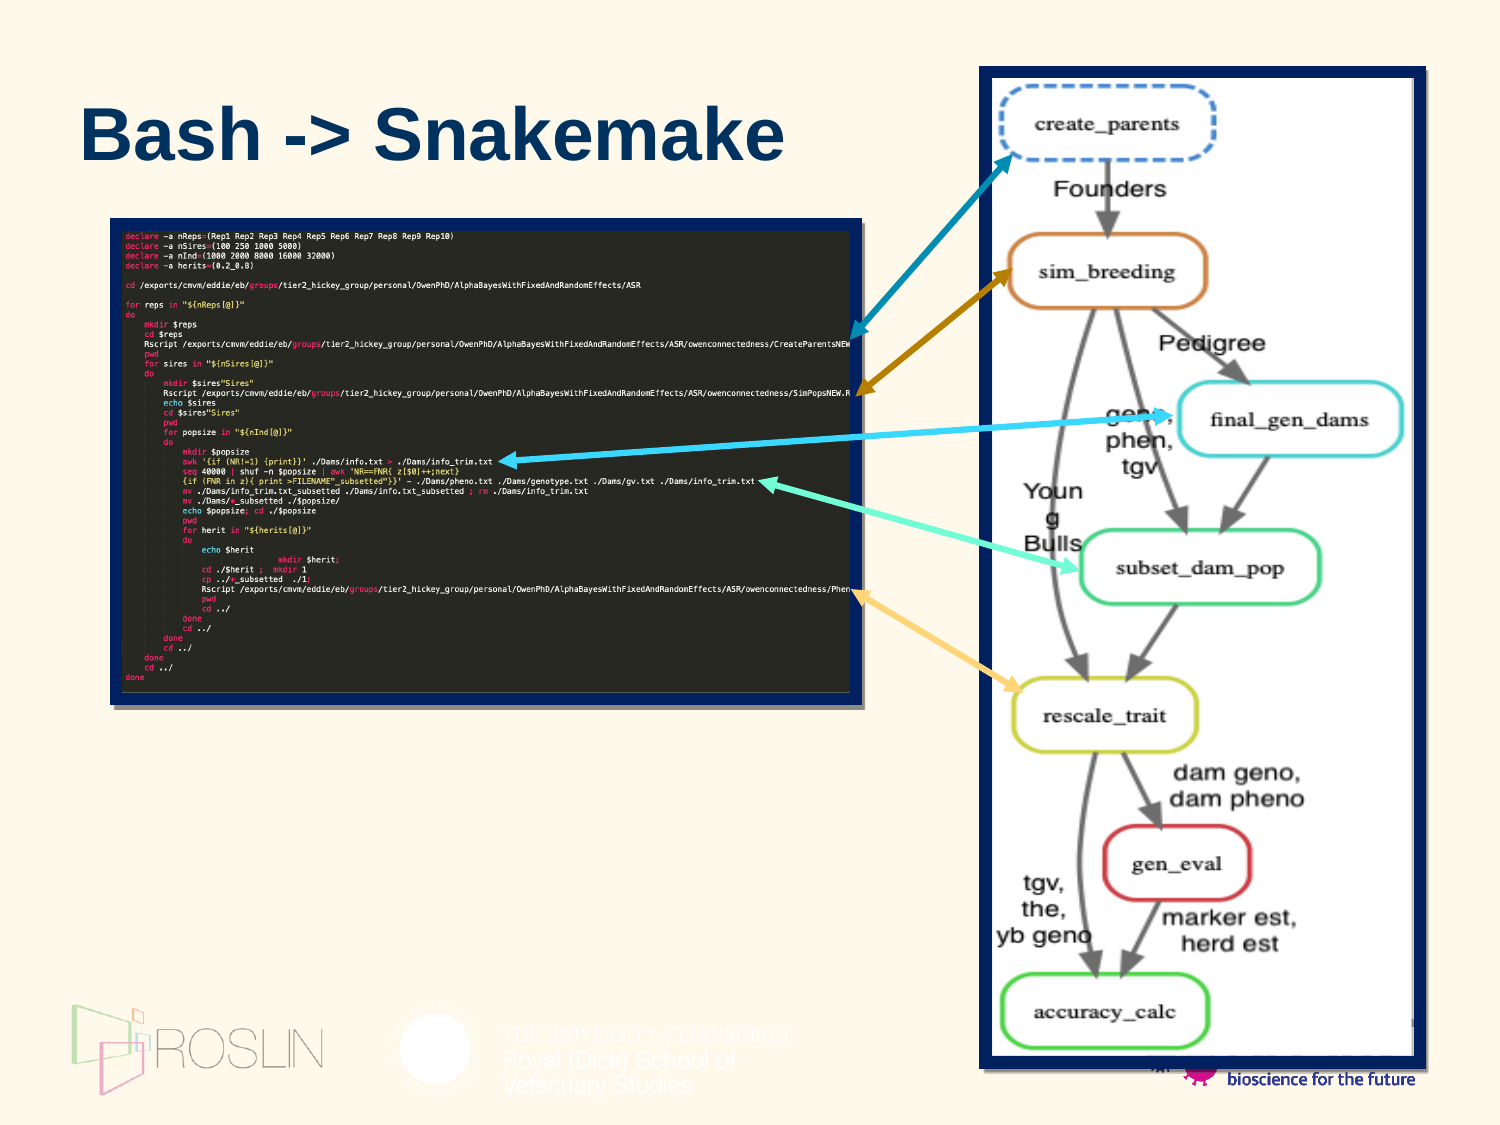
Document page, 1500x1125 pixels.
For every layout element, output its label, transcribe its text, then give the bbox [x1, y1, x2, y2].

title Bash -> Snakemake [64, 78, 979, 185]
picture [122, 230, 850, 693]
picture [1137, 1074, 1416, 1092]
picture [64, 969, 336, 1118]
picture [991, 78, 1414, 1057]
